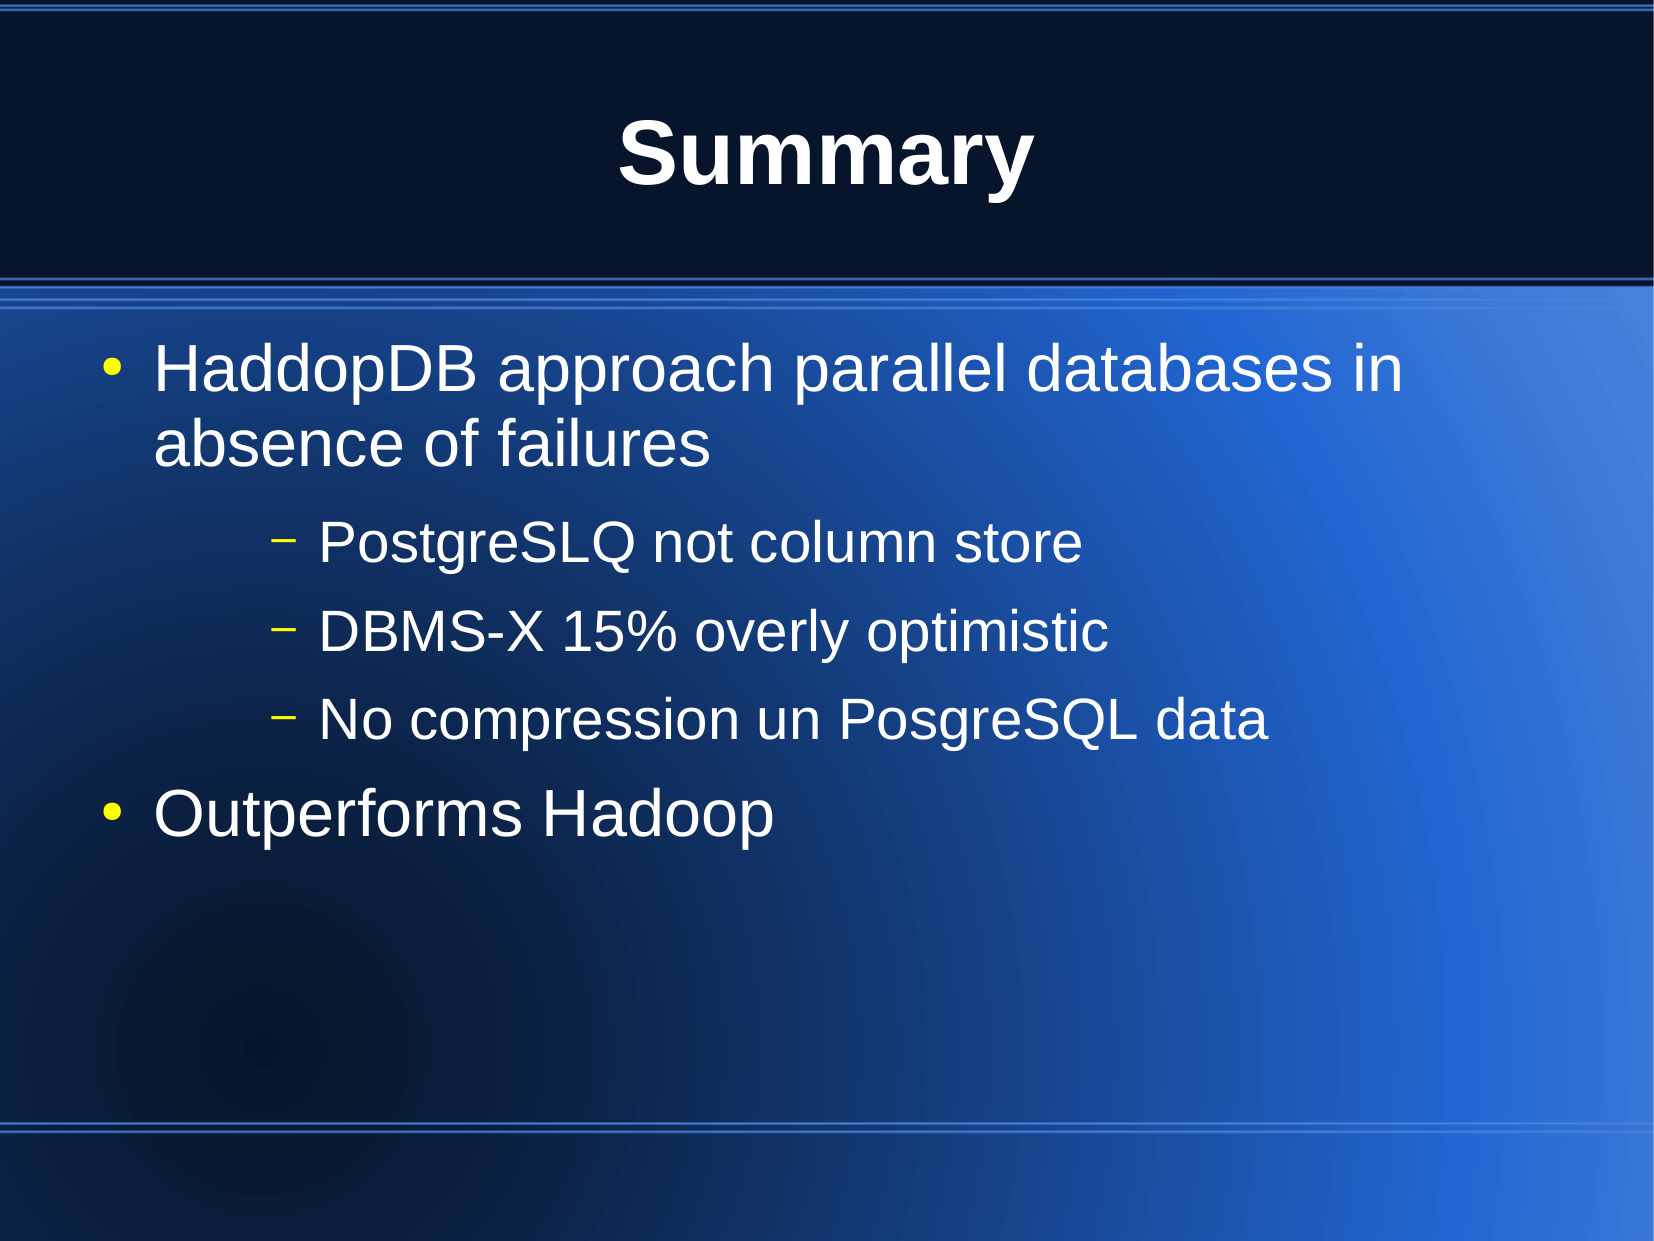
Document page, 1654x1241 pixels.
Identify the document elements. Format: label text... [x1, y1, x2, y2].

list HaddopDB approach parallel databases in absence of failures PostgreSLQ not column store DBMS-X 15% overly optimistic No compression un PosgreSQL data Outperforms Hadoop [82, 330, 1565, 1069]
picture [0, 0, 1654, 1241]
title Summary [82, 49, 1571, 257]
